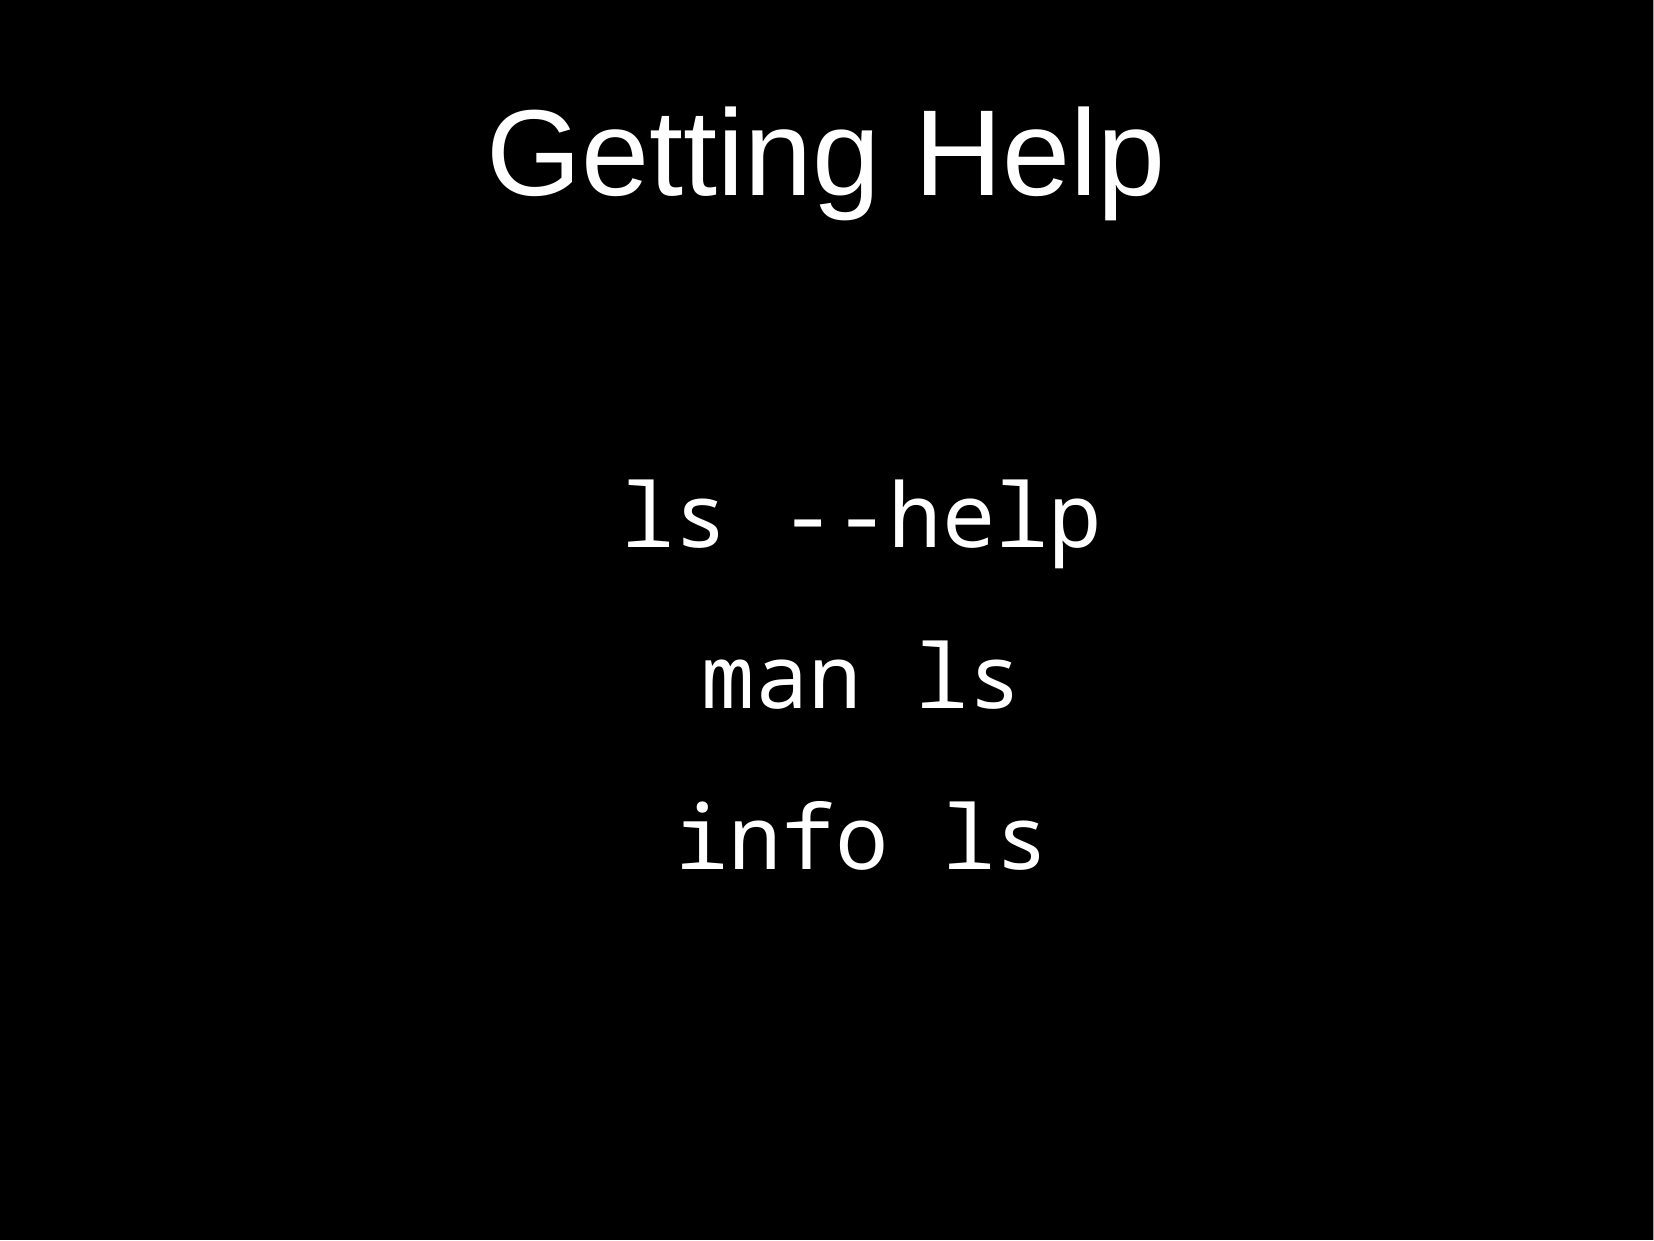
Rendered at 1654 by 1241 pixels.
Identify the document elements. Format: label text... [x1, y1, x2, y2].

title Getting Help [82, 49, 1571, 257]
list ls --help man ls info ls [82, 290, 1571, 1010]
